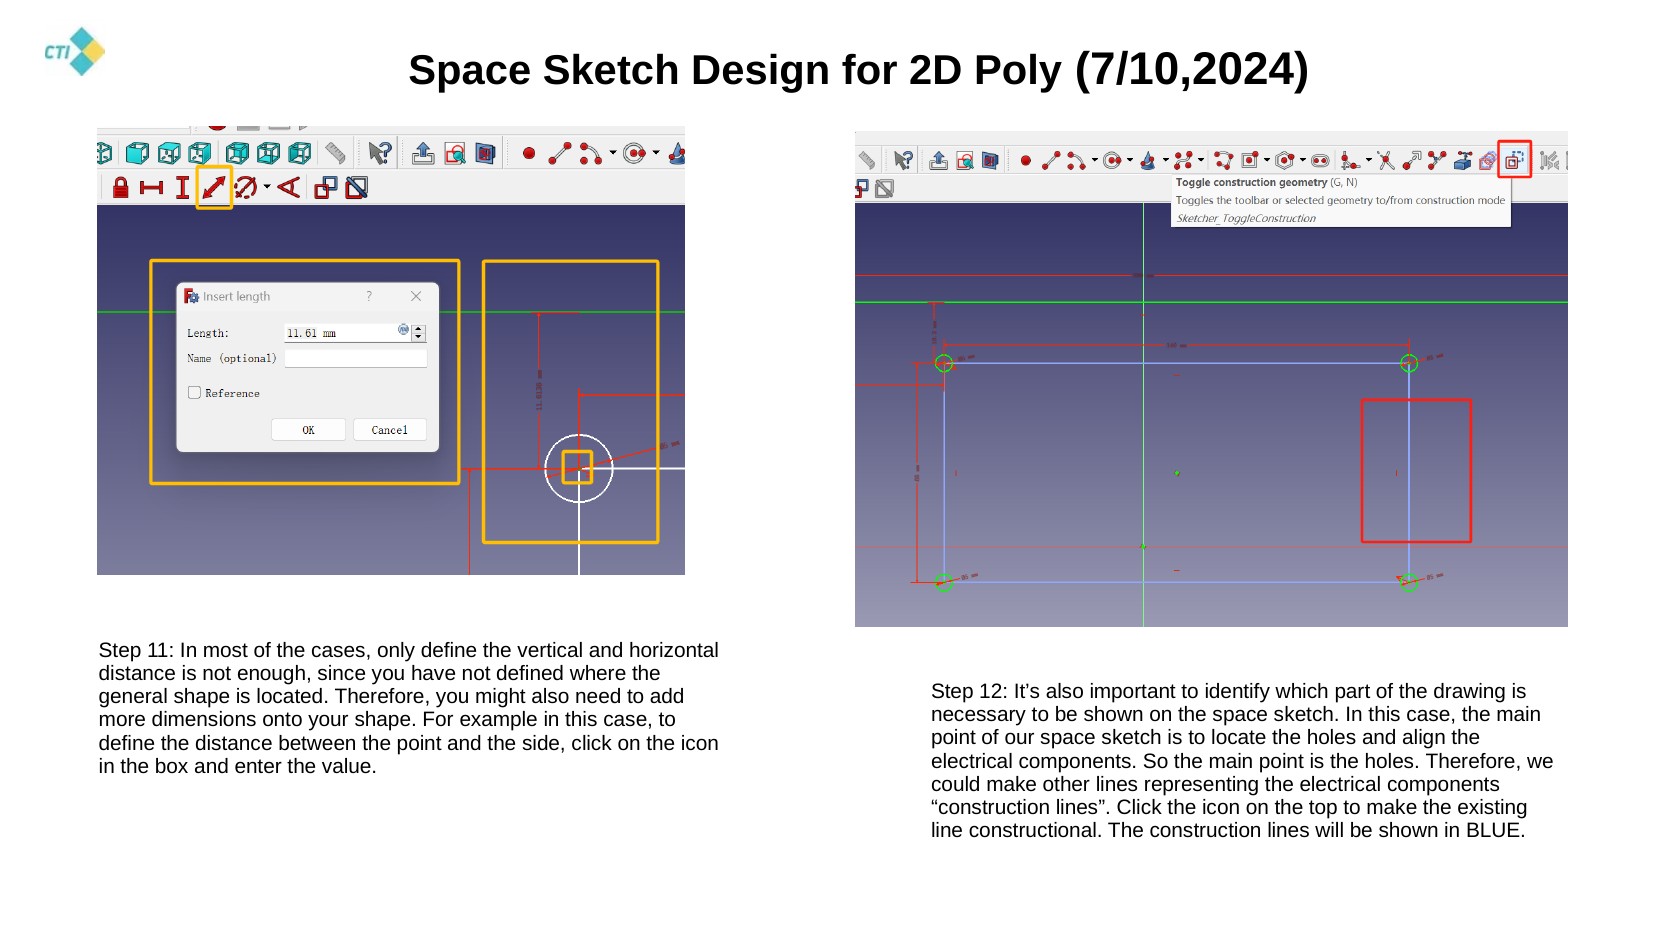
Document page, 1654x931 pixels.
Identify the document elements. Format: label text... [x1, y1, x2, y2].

picture [97, 126, 685, 575]
title Space Sketch Design for 2D Poly (7/10,2024) [127, 0, 1616, 147]
text_box Step 11: In most of the cases, only define the vertical and horizontal distance is not enough, since you have not defined where the general shape is located. Therefore, you might also need to add more dimensions onto your shape. For example in this case, to define the distance between the point and the side, click on the icon in the box and enter the value. [84, 630, 747, 811]
picture [45, 18, 105, 76]
text_box New [1502, 28, 1654, 191]
picture [855, 131, 1568, 627]
text_box Step 12: It’s also important to identify which part of the drawing is necessary to be shown on the space sketch. In this case, the main point of our space sketch is to locate the holes and align the electrical components. So the main point is the holes. Therefore, we could make other lines representing the electrical components “construction lines”. Click the icon on the top to make the existing line constructional. The construction lines will be shown in BLUE. [916, 672, 1580, 852]
